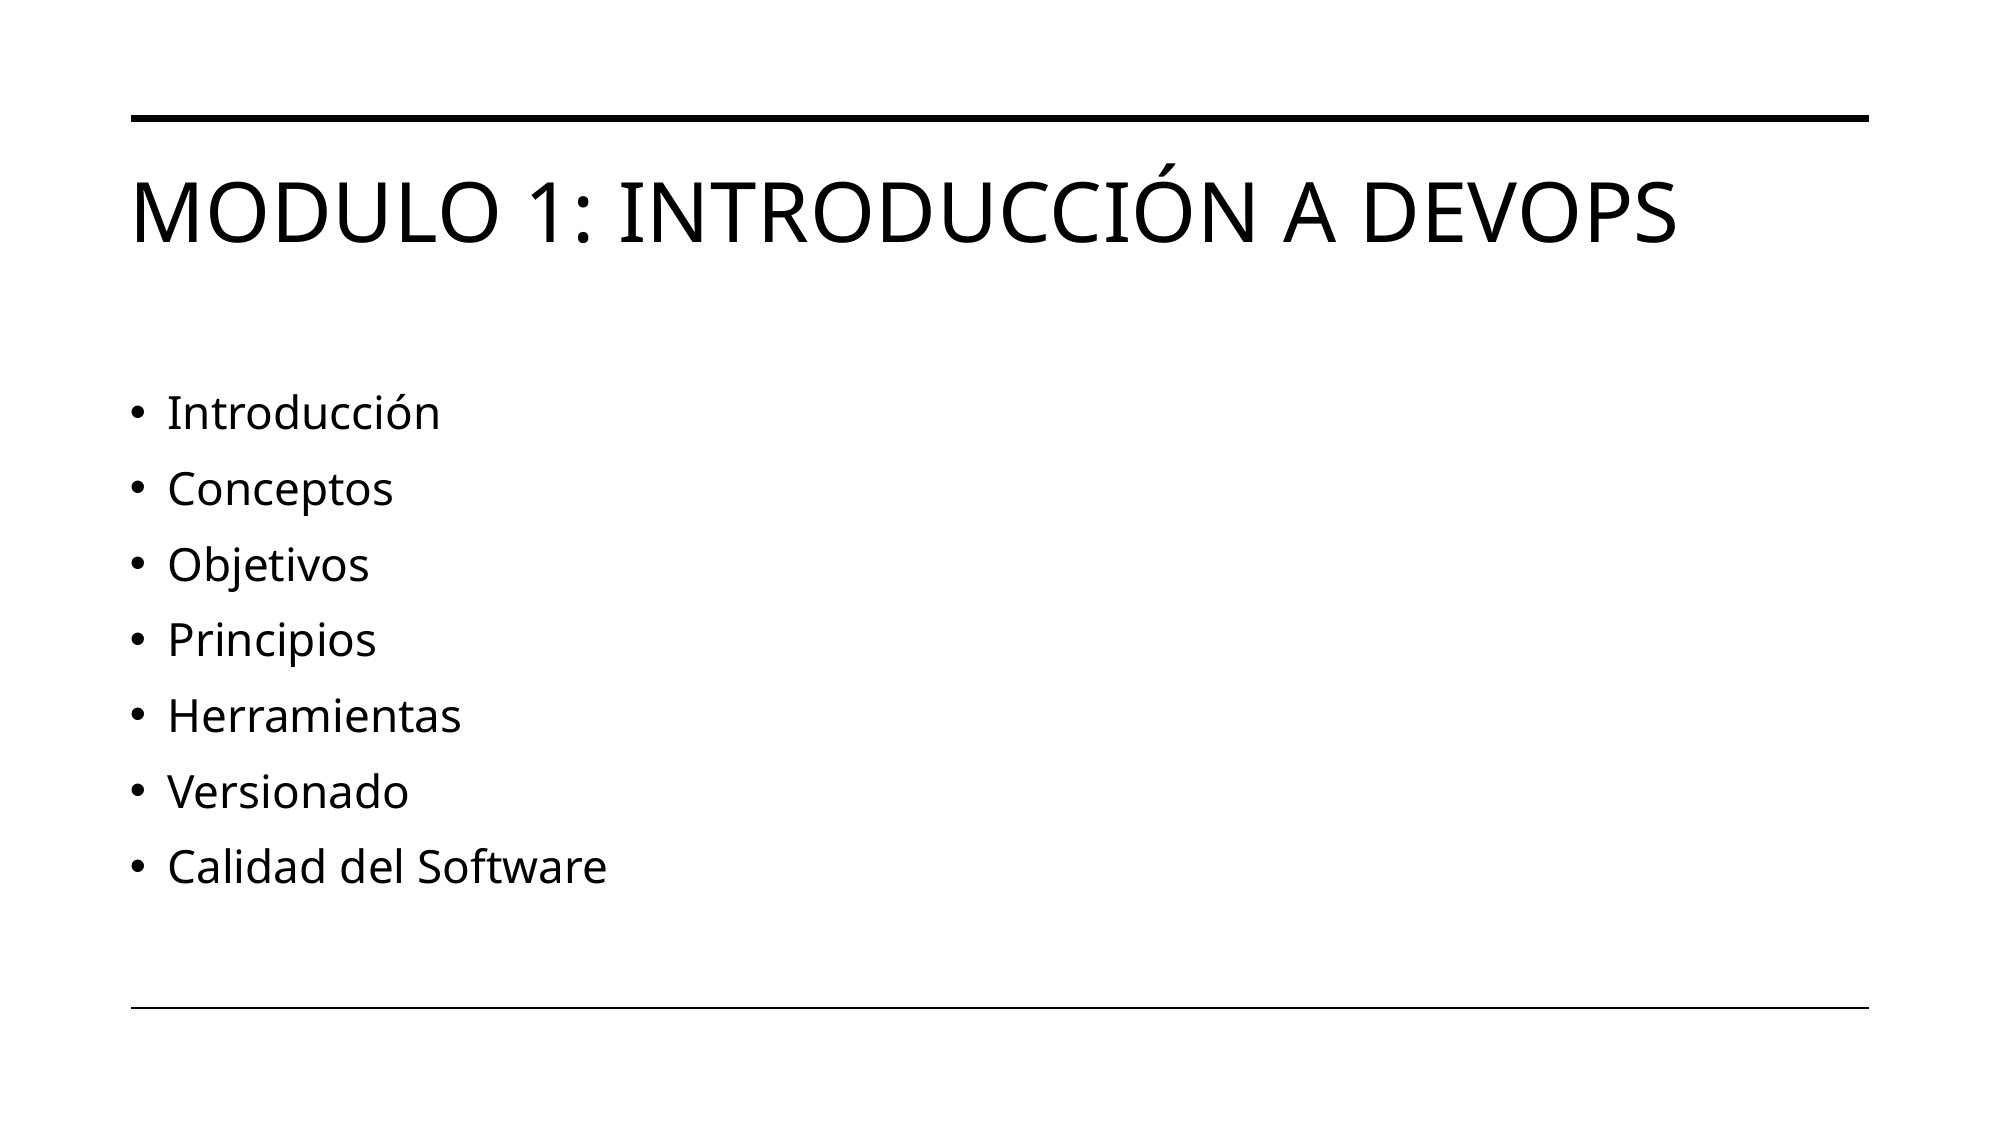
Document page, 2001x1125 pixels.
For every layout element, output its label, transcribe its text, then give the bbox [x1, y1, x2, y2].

title Modulo 1: Introducción a devops [114, 151, 1869, 376]
list Introducción Conceptos Objetivos Principios Herramientas Versionado Calidad del Software [114, 376, 1869, 973]
